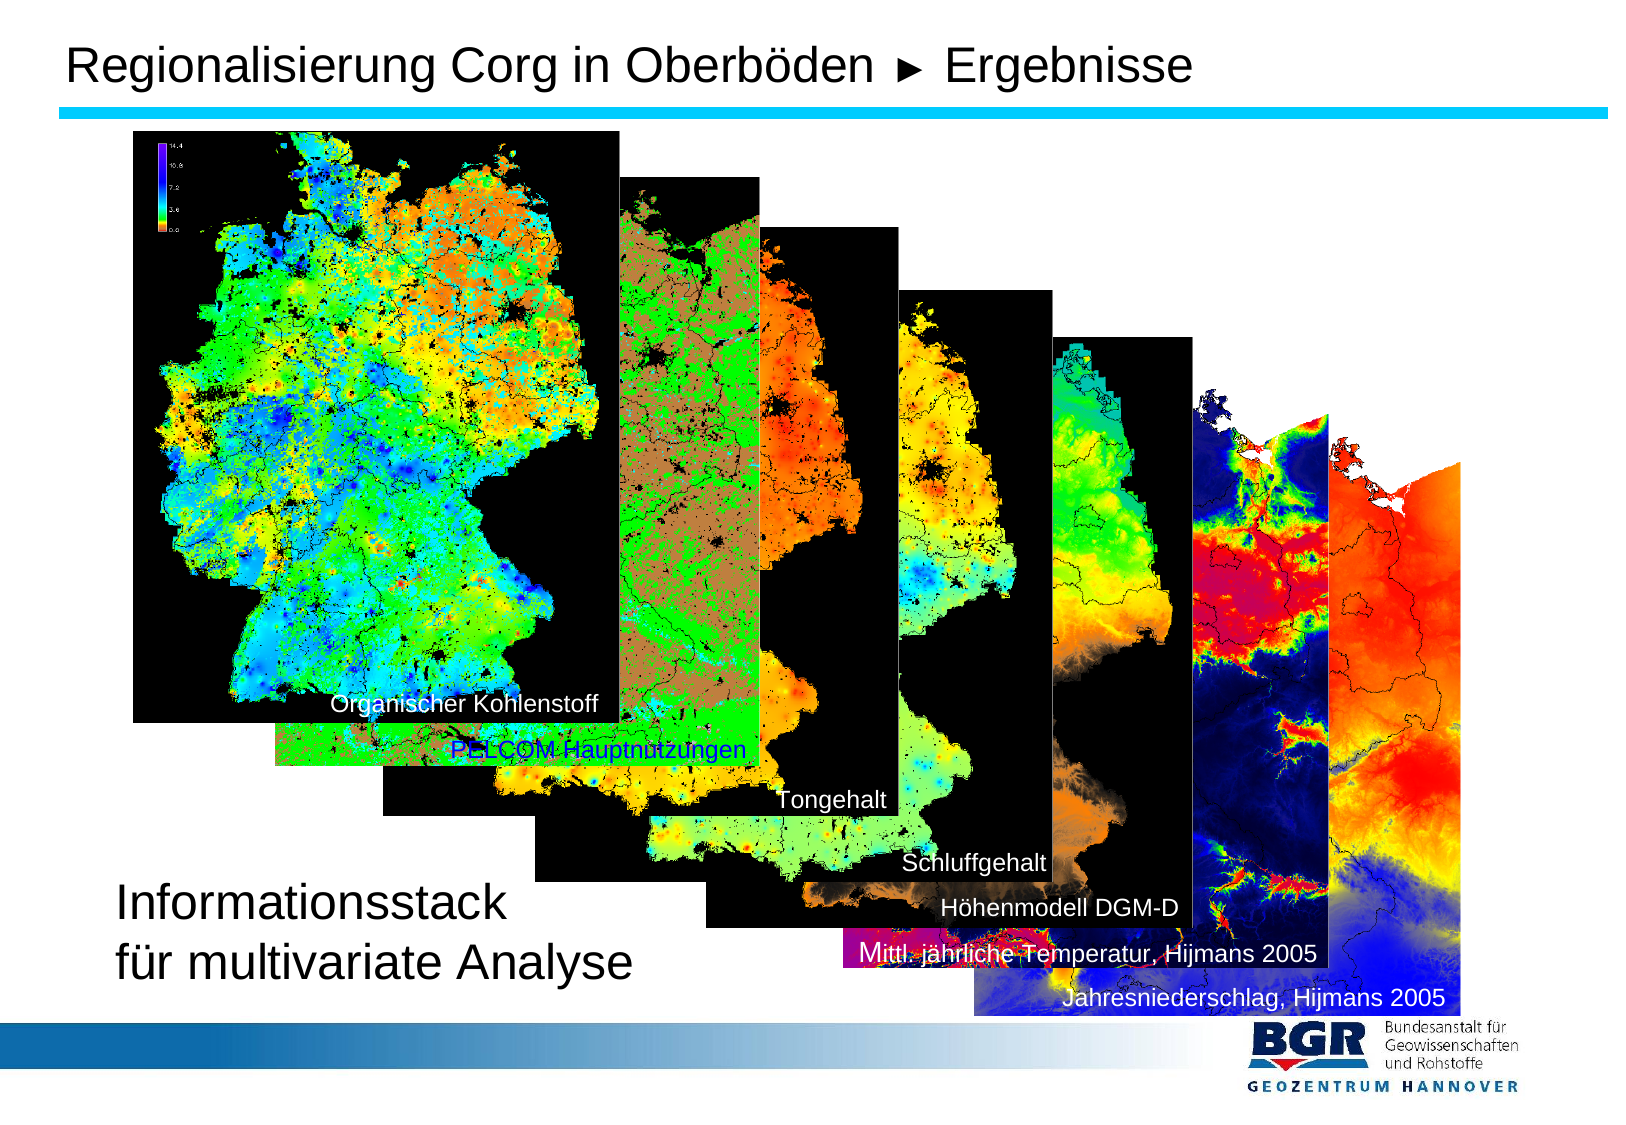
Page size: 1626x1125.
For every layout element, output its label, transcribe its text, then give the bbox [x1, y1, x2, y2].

text_box Jahresniederschlag, Hijmans 2005 [1047, 976, 1463, 1016]
text_box Mittl. jährliche Temperatur, Hijmans 2005 [843, 928, 1325, 968]
text_box Schluffgehalt [886, 841, 1057, 881]
text_box Informationsstack für multivariate Analyse [100, 862, 664, 998]
text_box Regionalisierung Corg in Oberböden ► Ergebnisse [50, 24, 1224, 101]
text_box Organischer Kohlenstoff [315, 682, 611, 722]
text_box Tongehalt [760, 779, 893, 819]
text_box Höhenmodell DGM-D [925, 887, 1192, 927]
text_box PELCOM Hauptnutzungen [435, 728, 760, 768]
picture [0, 131, 1590, 1100]
